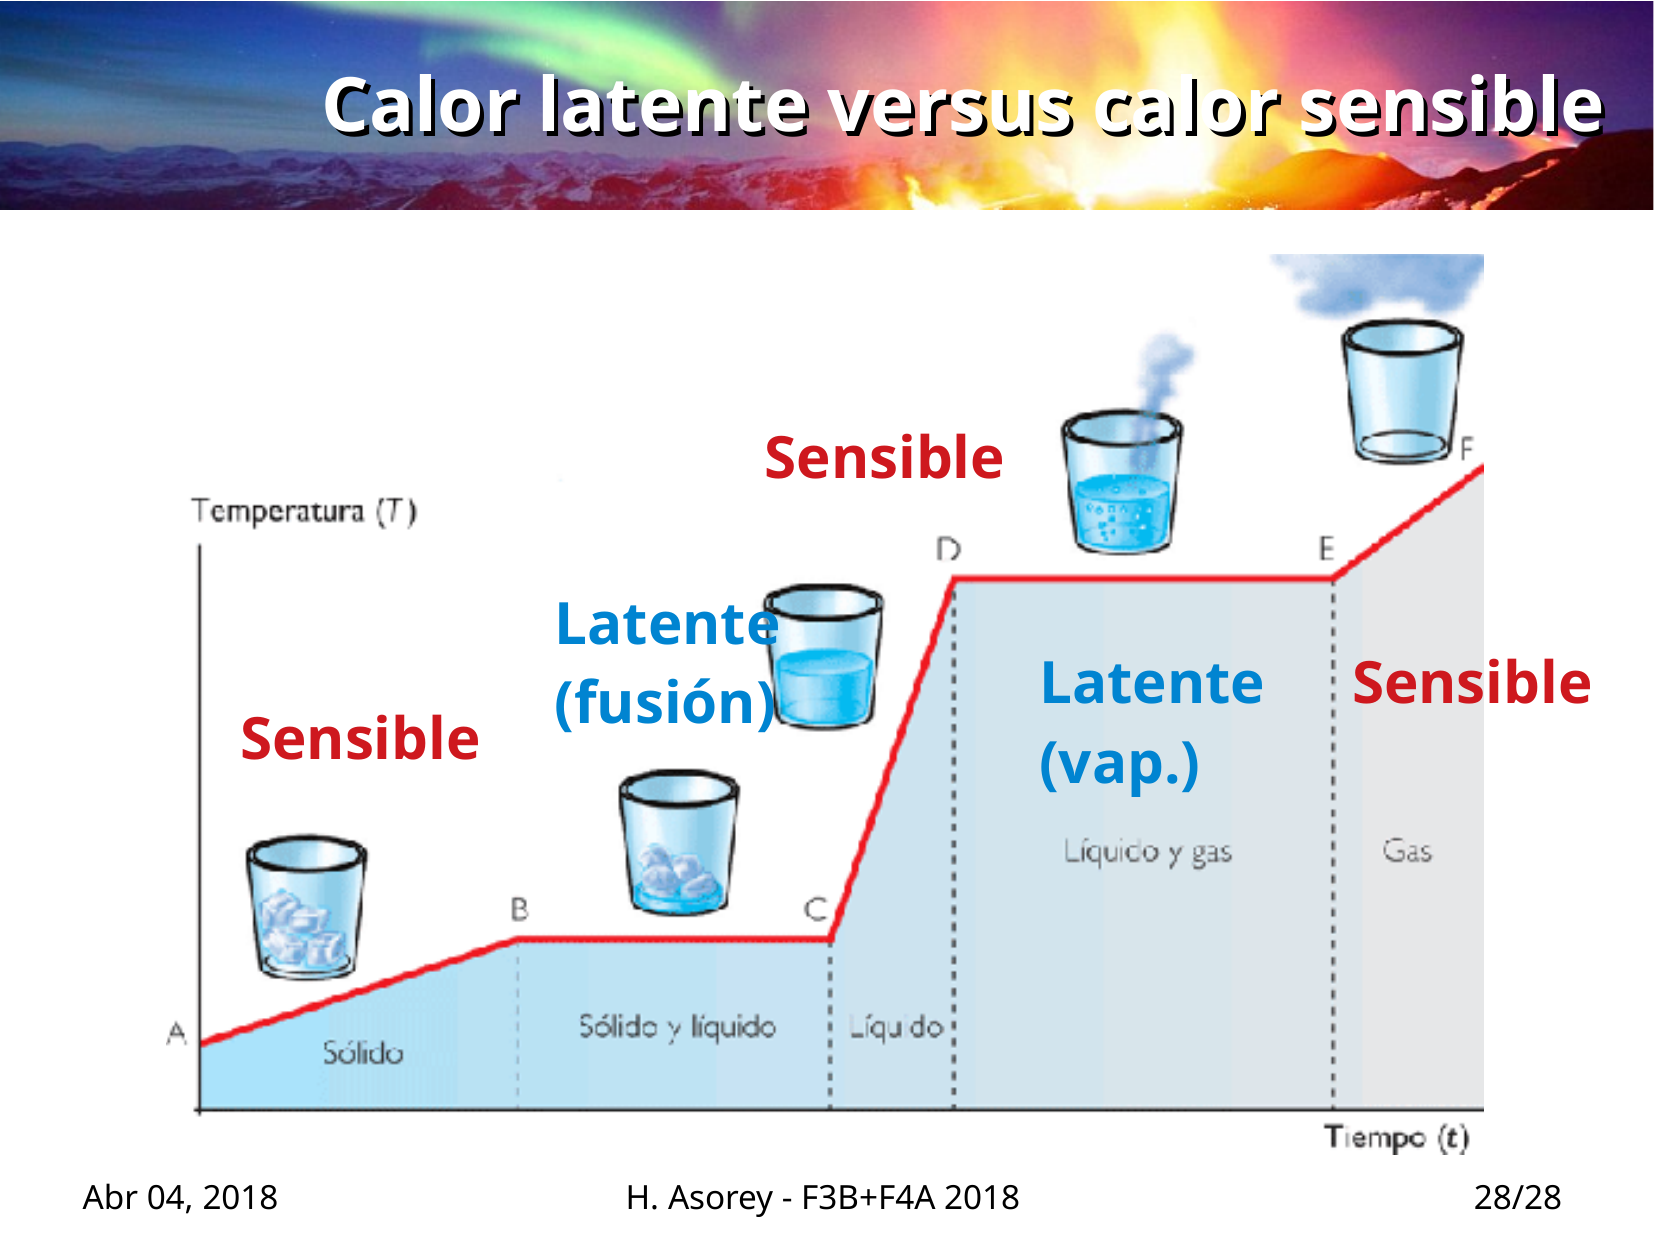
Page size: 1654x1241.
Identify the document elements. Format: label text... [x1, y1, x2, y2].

picture [166, 254, 1484, 1156]
text_box Sensible [750, 409, 993, 496]
text_box Latente (fusión) [540, 574, 773, 732]
text_box Sensible [1337, 634, 1581, 721]
text_box Sensible [225, 690, 469, 776]
title Calor latente versus calor sensible [45, 15, 1606, 191]
text_box Latente (vap.) [1024, 634, 1257, 791]
picture [0, 1, 1654, 210]
